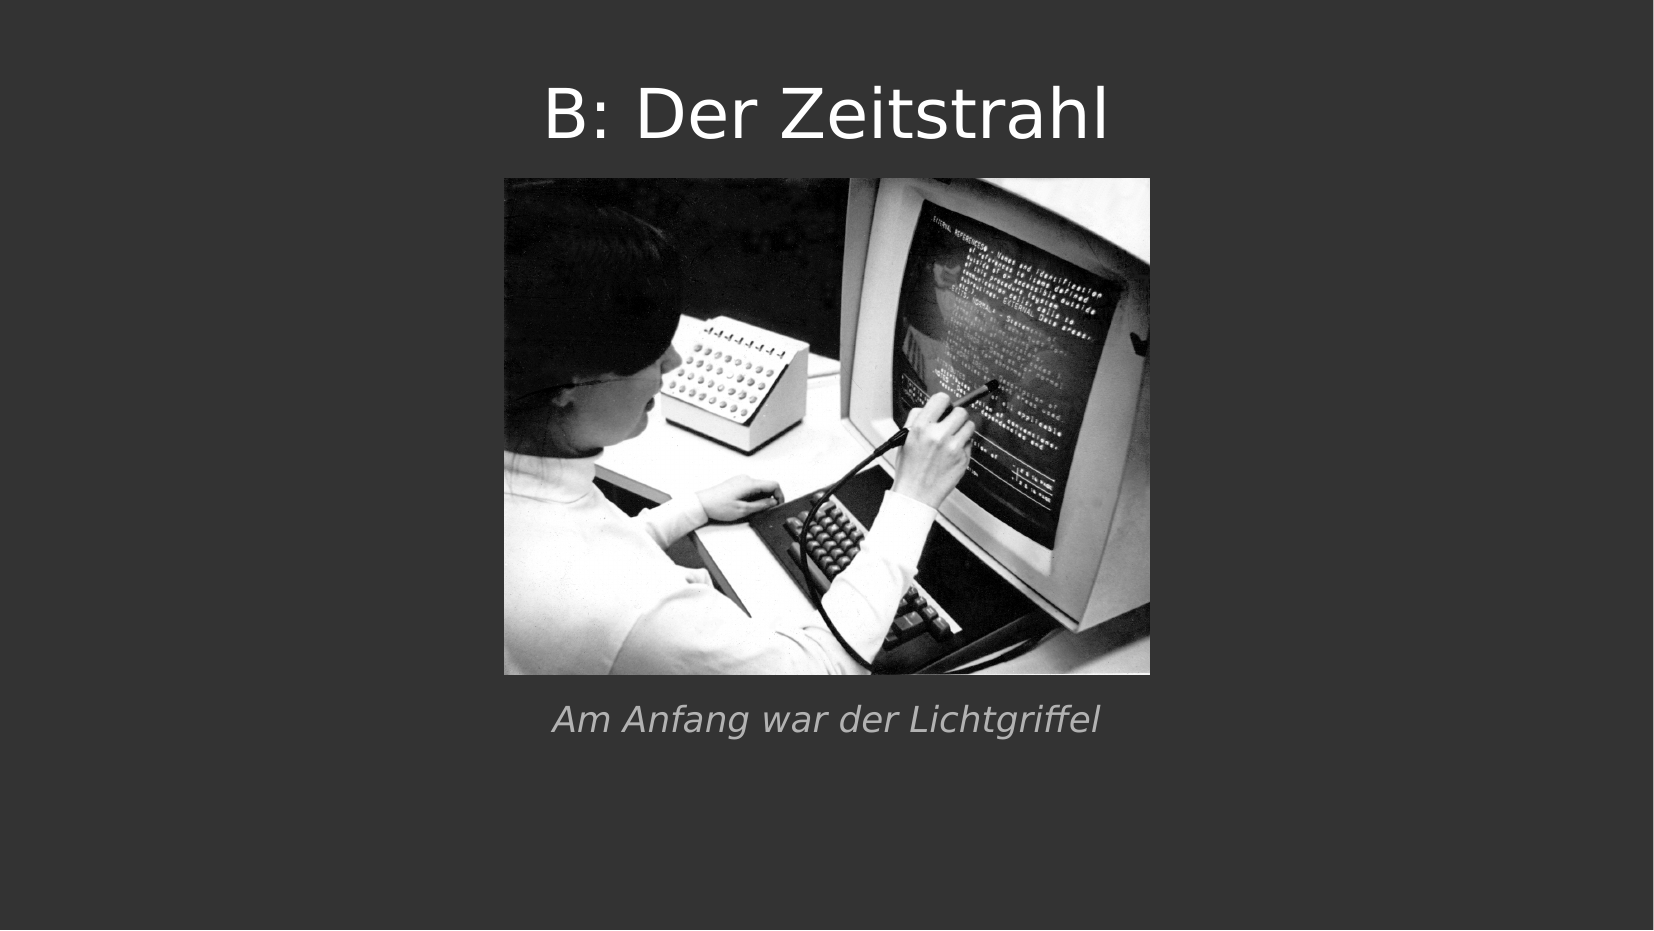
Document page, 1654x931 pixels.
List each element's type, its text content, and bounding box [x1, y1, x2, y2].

picture [504, 178, 1150, 676]
list Am Anfang war der Lichtgriffel [82, 217, 1571, 758]
title B: Der Zeitstrahl [82, 37, 1571, 193]
